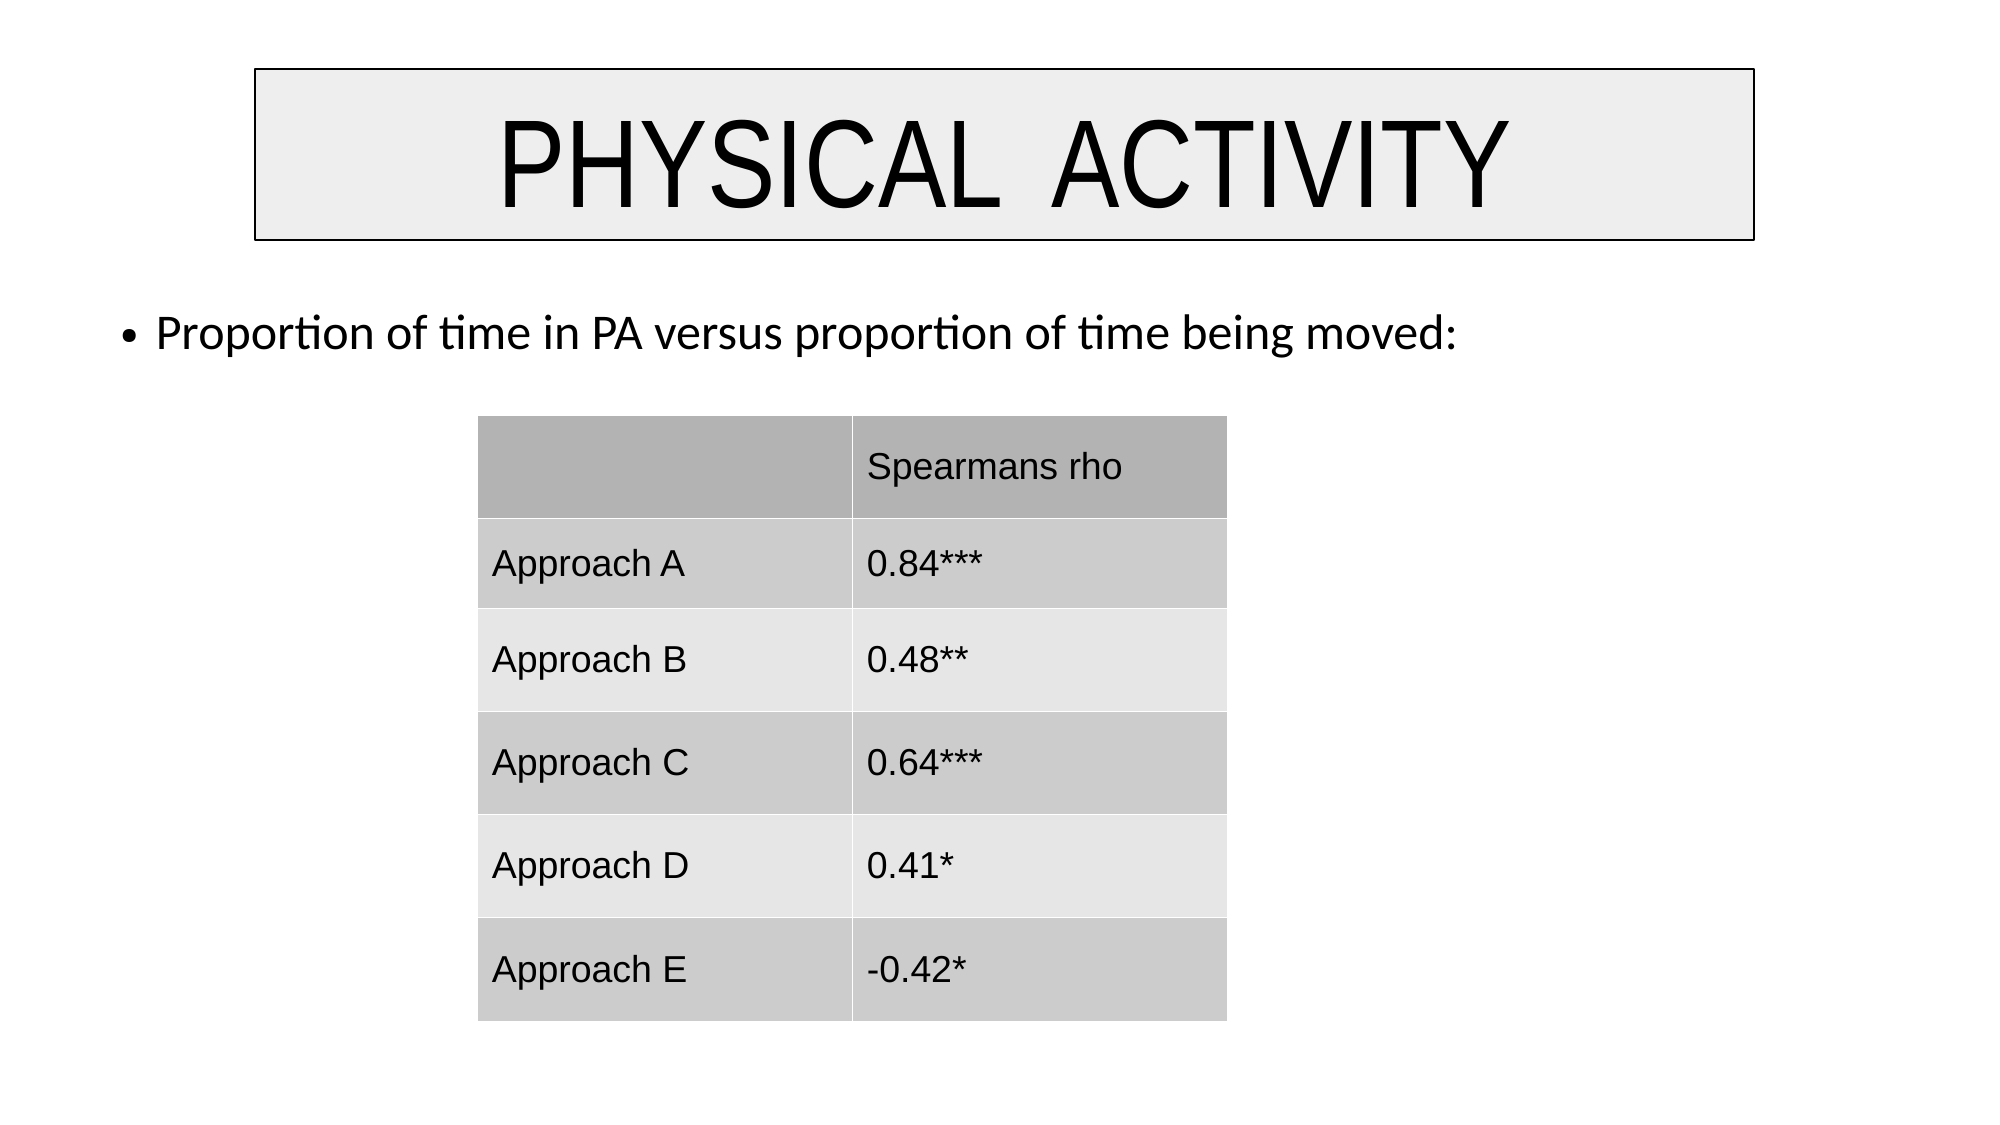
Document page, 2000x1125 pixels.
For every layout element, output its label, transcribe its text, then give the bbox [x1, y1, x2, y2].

table_cell 0.41* [853, 815, 1227, 917]
table_cell Approach A [478, 519, 852, 608]
table_cell 0.84*** [853, 519, 1227, 608]
table_cell Approach B [478, 609, 852, 711]
table_cell 0.48** [853, 609, 1227, 711]
table_cell -0.42* [853, 918, 1227, 1021]
table_cell Approach E [478, 918, 852, 1021]
table_header Spearmans rho [853, 416, 1227, 518]
table_cell 0.64*** [853, 712, 1227, 814]
text_box PHYSICAL ACTIVITY [254, 69, 1755, 240]
table_header [478, 416, 852, 518]
table_cell Approach C [478, 712, 852, 814]
text_box Proportion of time in PA versus proportion of time being moved: [34, 304, 1730, 1010]
table_cell Approach D [478, 815, 852, 917]
